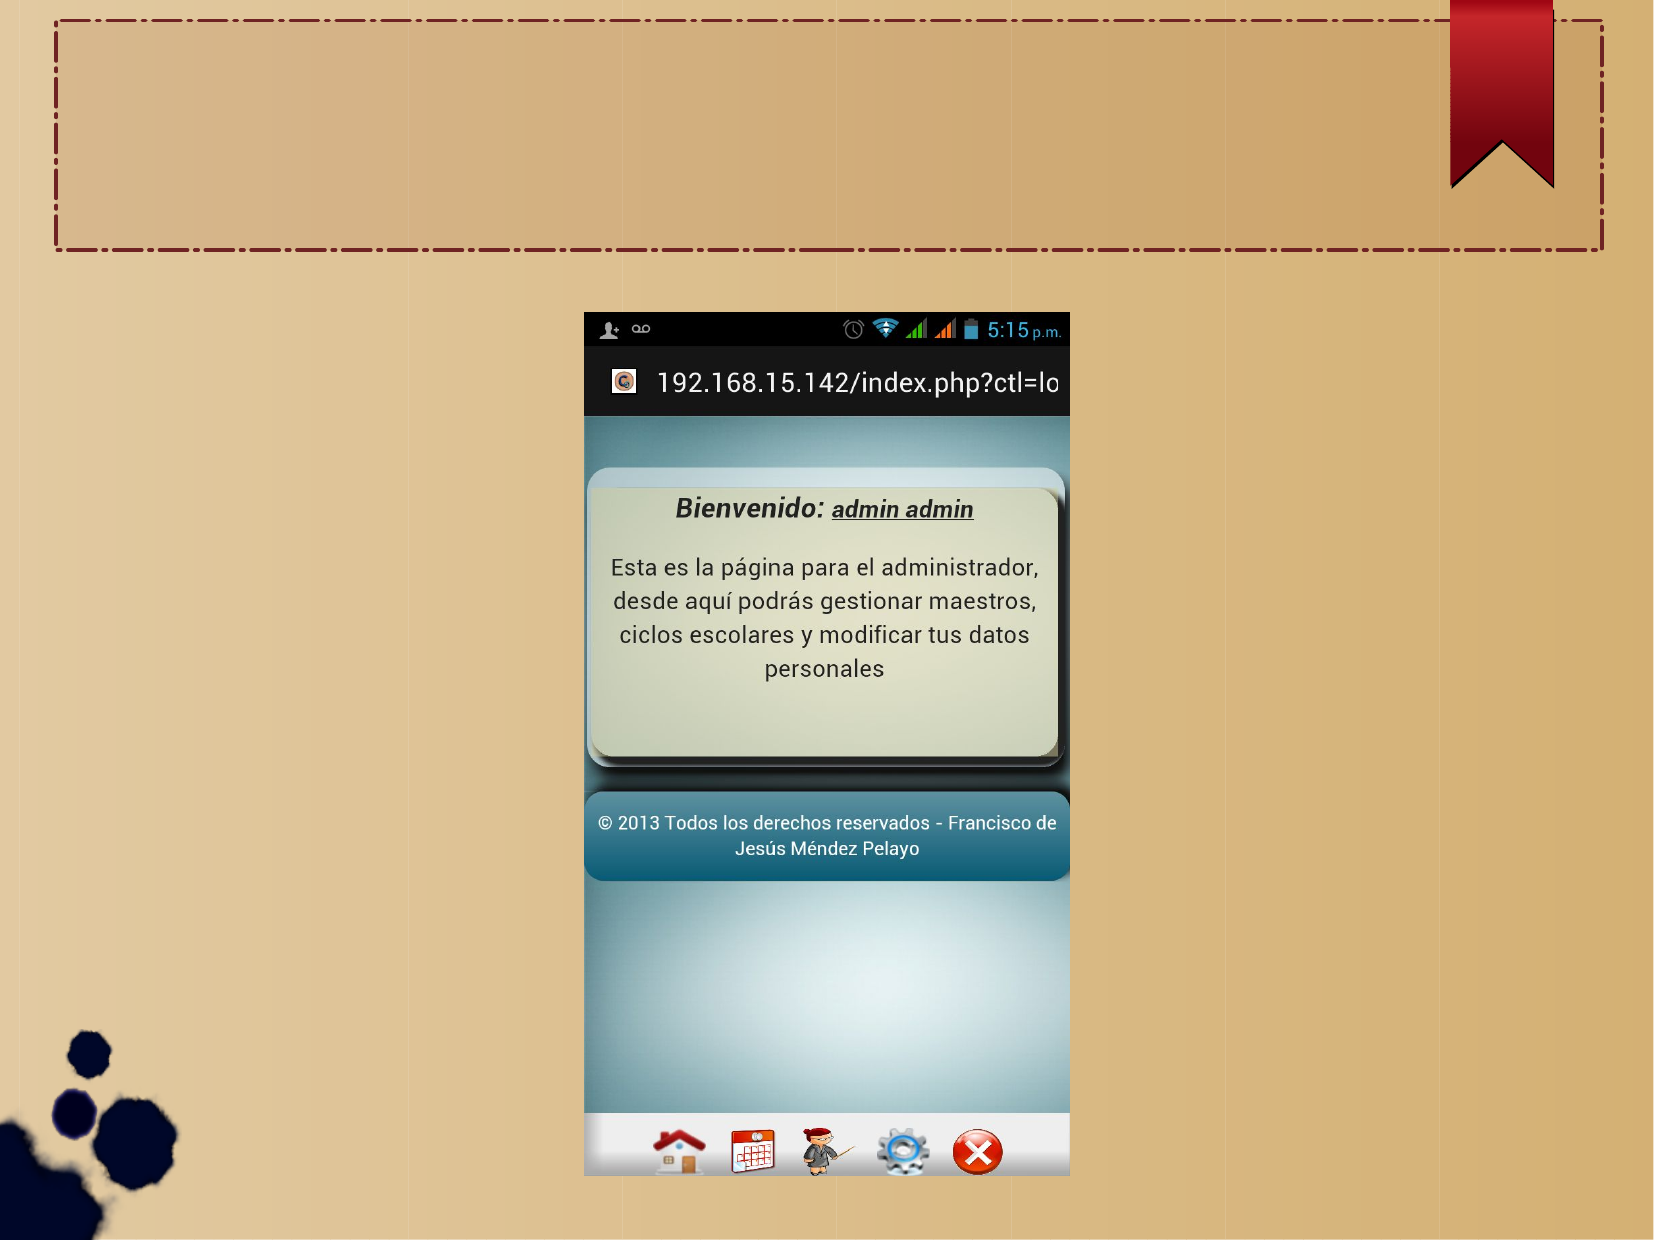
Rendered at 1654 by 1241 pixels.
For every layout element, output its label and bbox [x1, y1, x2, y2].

picture [584, 312, 1070, 1176]
